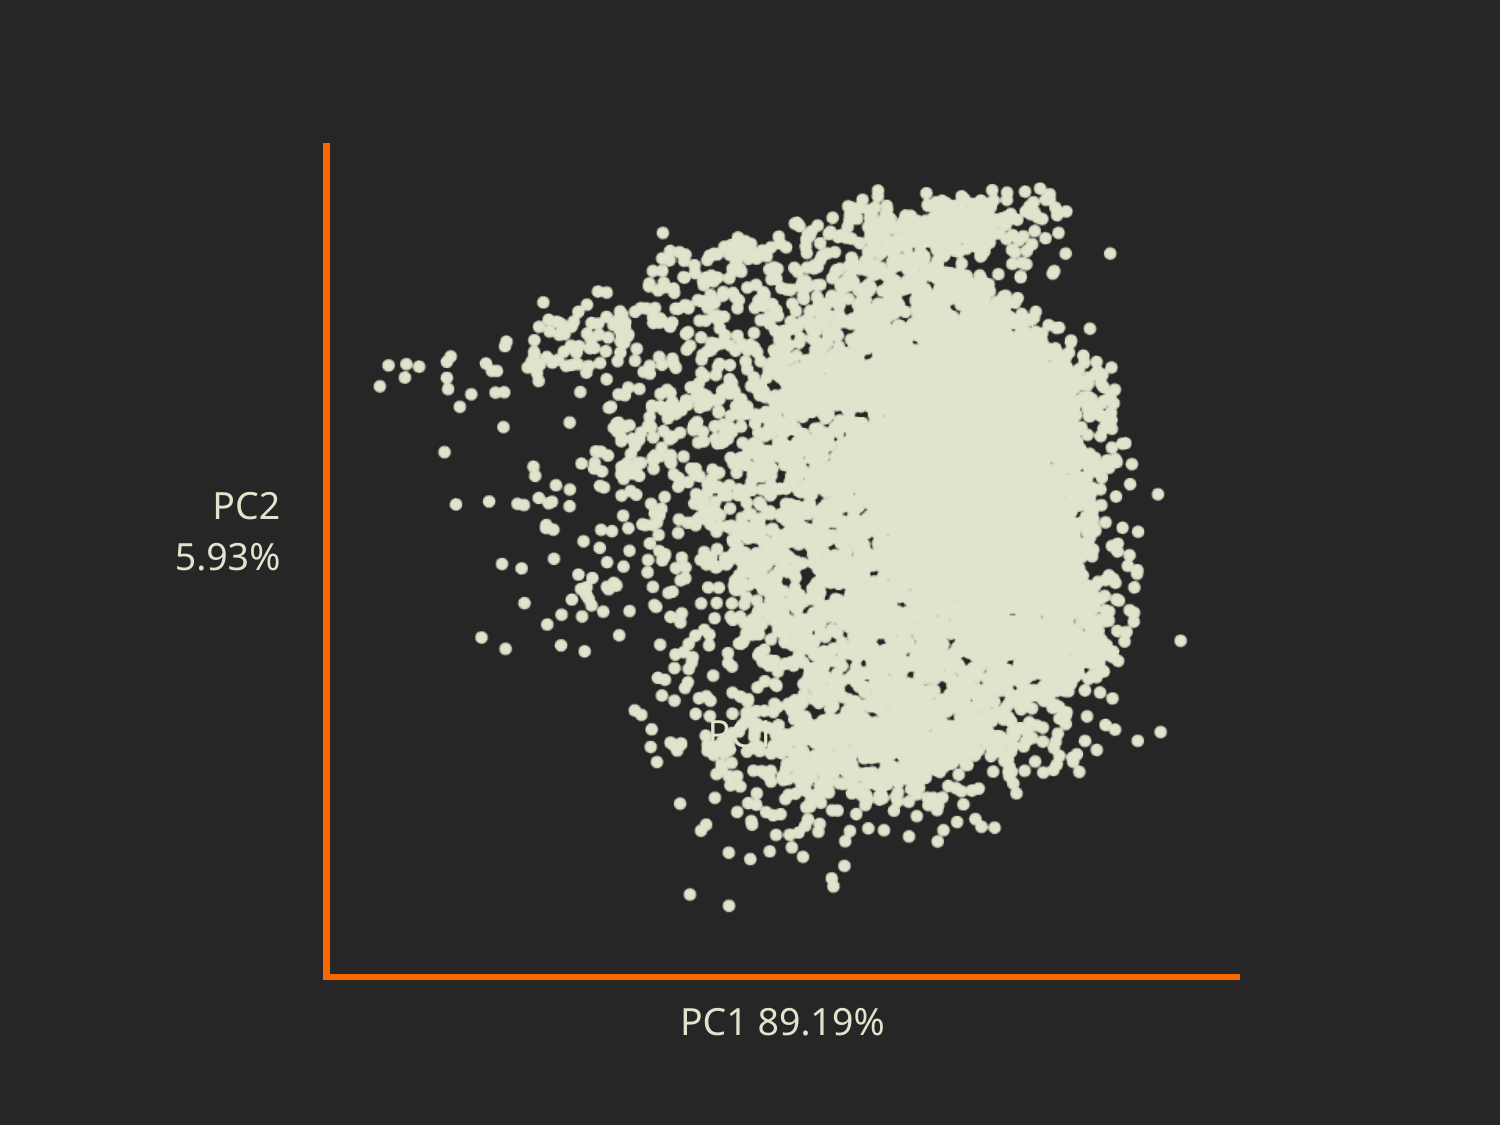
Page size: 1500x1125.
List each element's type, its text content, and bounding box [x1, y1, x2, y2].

picture [225, 37, 1276, 1088]
text_box PC1 89.19% [354, 988, 1211, 1063]
text_box PC2 5.93% [88, 472, 296, 728]
text_box PC1 44 [693, 699, 881, 775]
